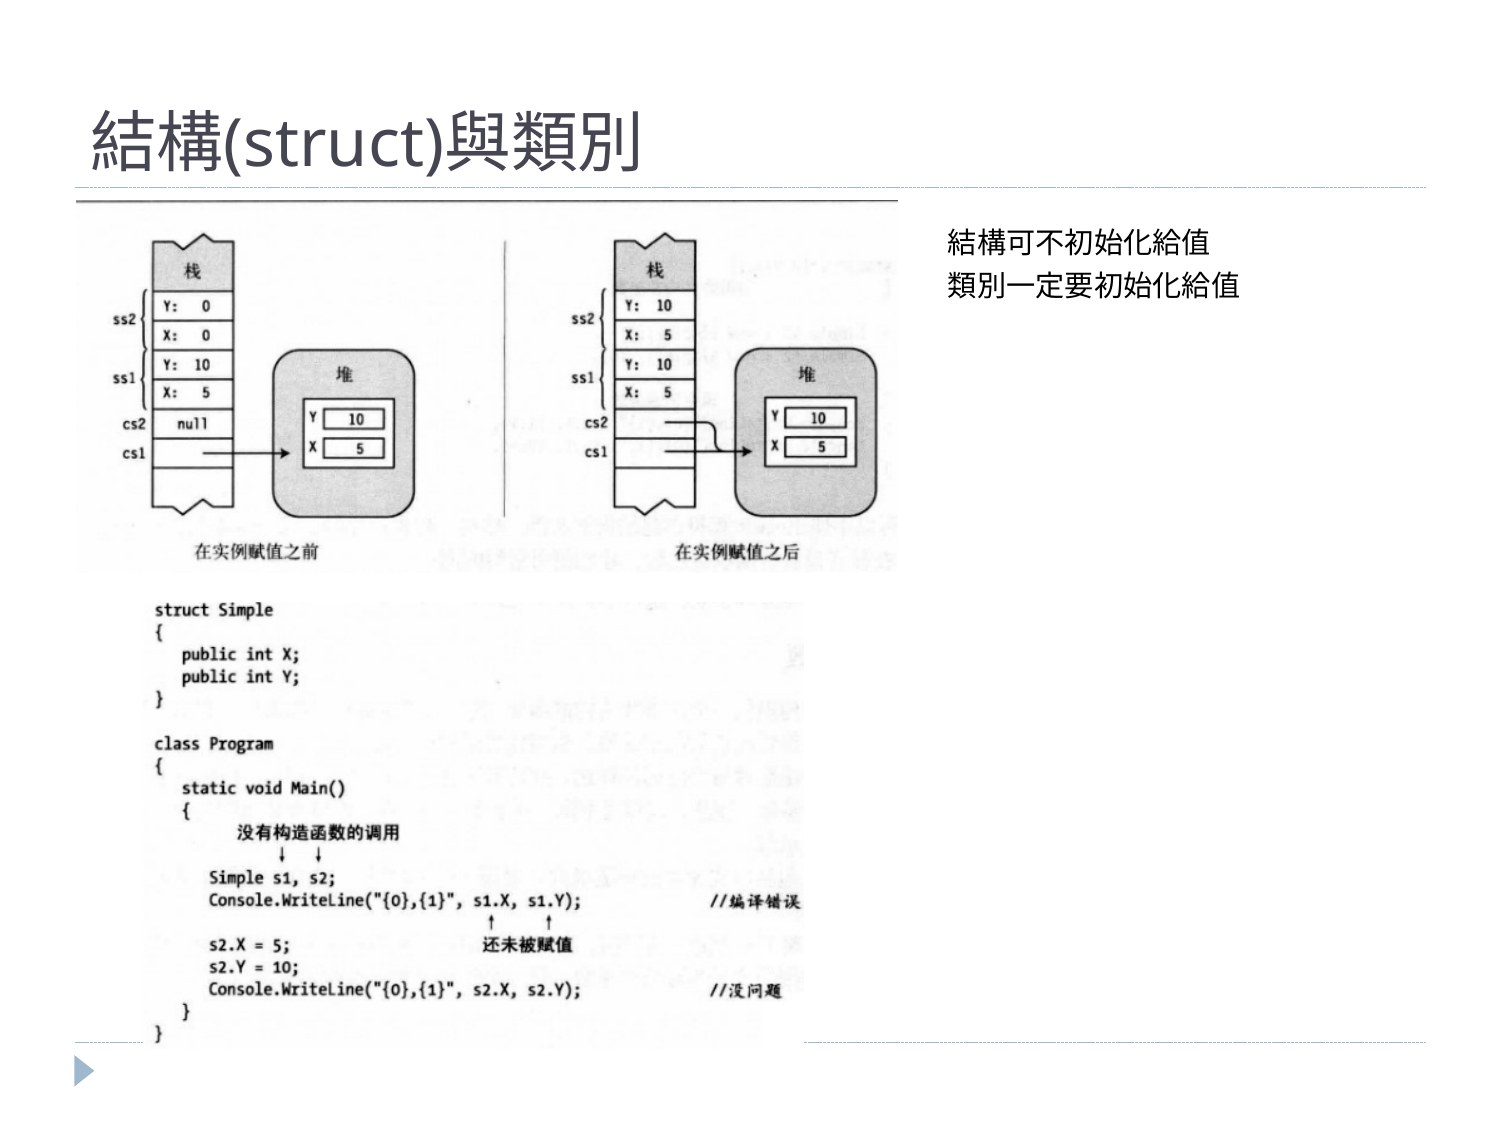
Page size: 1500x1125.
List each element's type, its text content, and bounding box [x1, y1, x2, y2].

title 結構(struct)與類別 [75, 25, 1426, 188]
picture [76, 200, 898, 573]
picture [143, 602, 804, 1049]
text_box 結構可不初始化給值 類別一定要初始化給值 [933, 212, 1394, 874]
